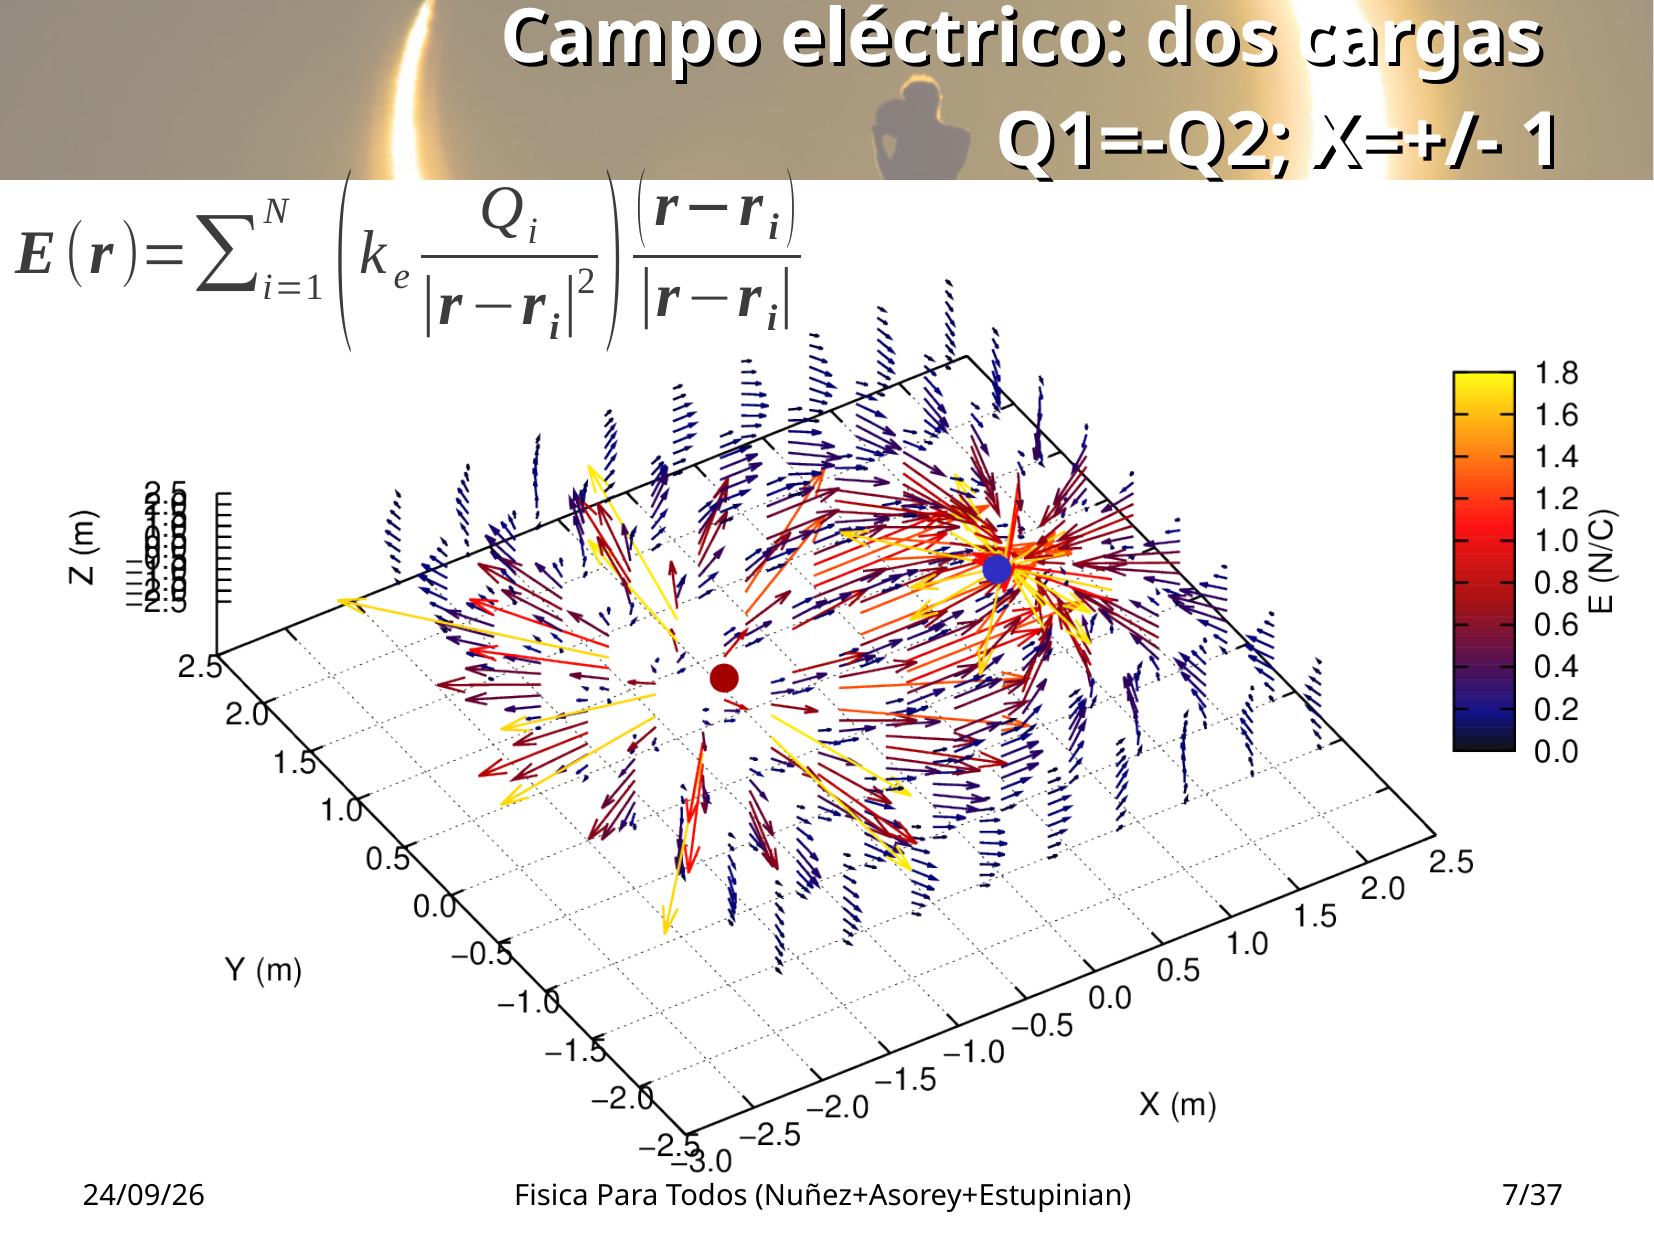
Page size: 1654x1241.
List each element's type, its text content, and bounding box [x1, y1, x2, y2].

title Campo eléctrico: dos cargas Q1=-Q2; X=+/- 1 [75, 0, 1564, 101]
picture [0, 0, 1654, 1241]
